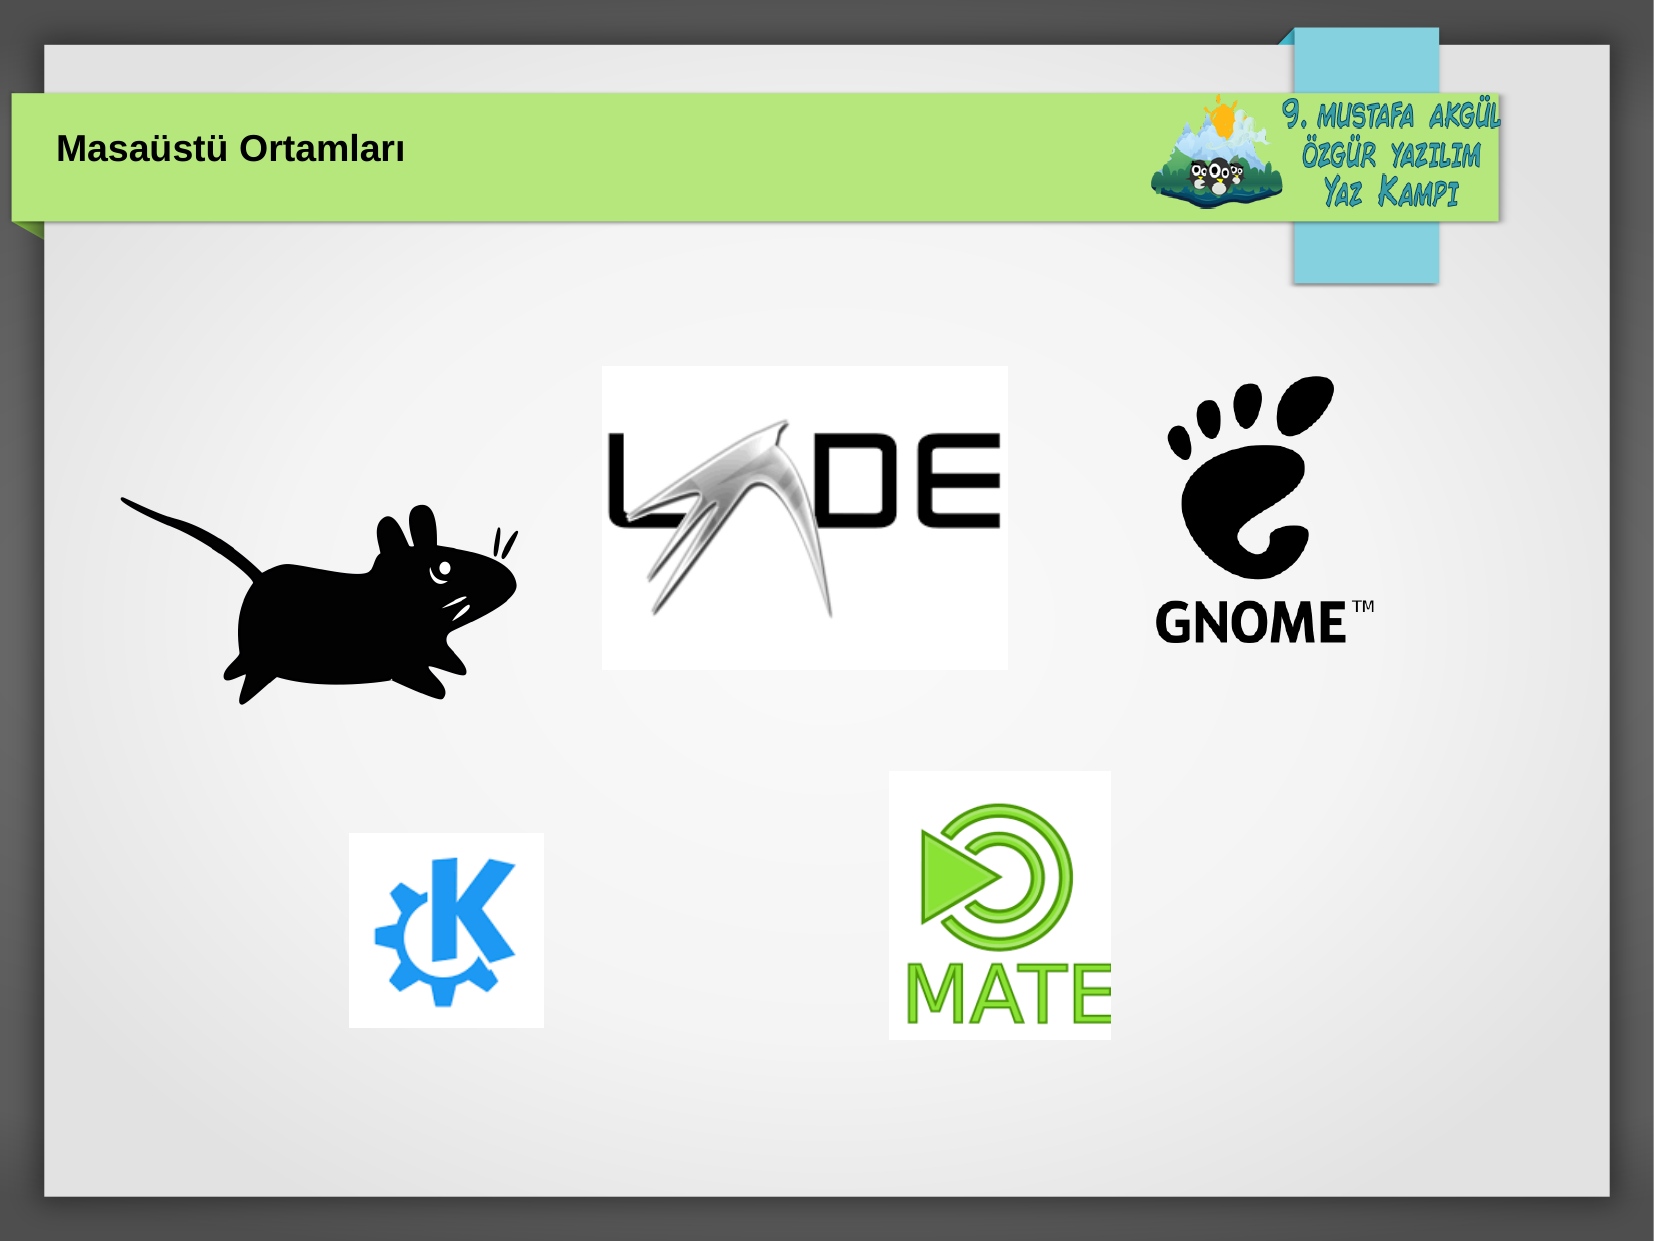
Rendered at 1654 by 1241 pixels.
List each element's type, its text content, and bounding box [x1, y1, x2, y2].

text_box Masaüstü Ortamları [41, 120, 1134, 220]
picture [0, 0, 1654, 1241]
